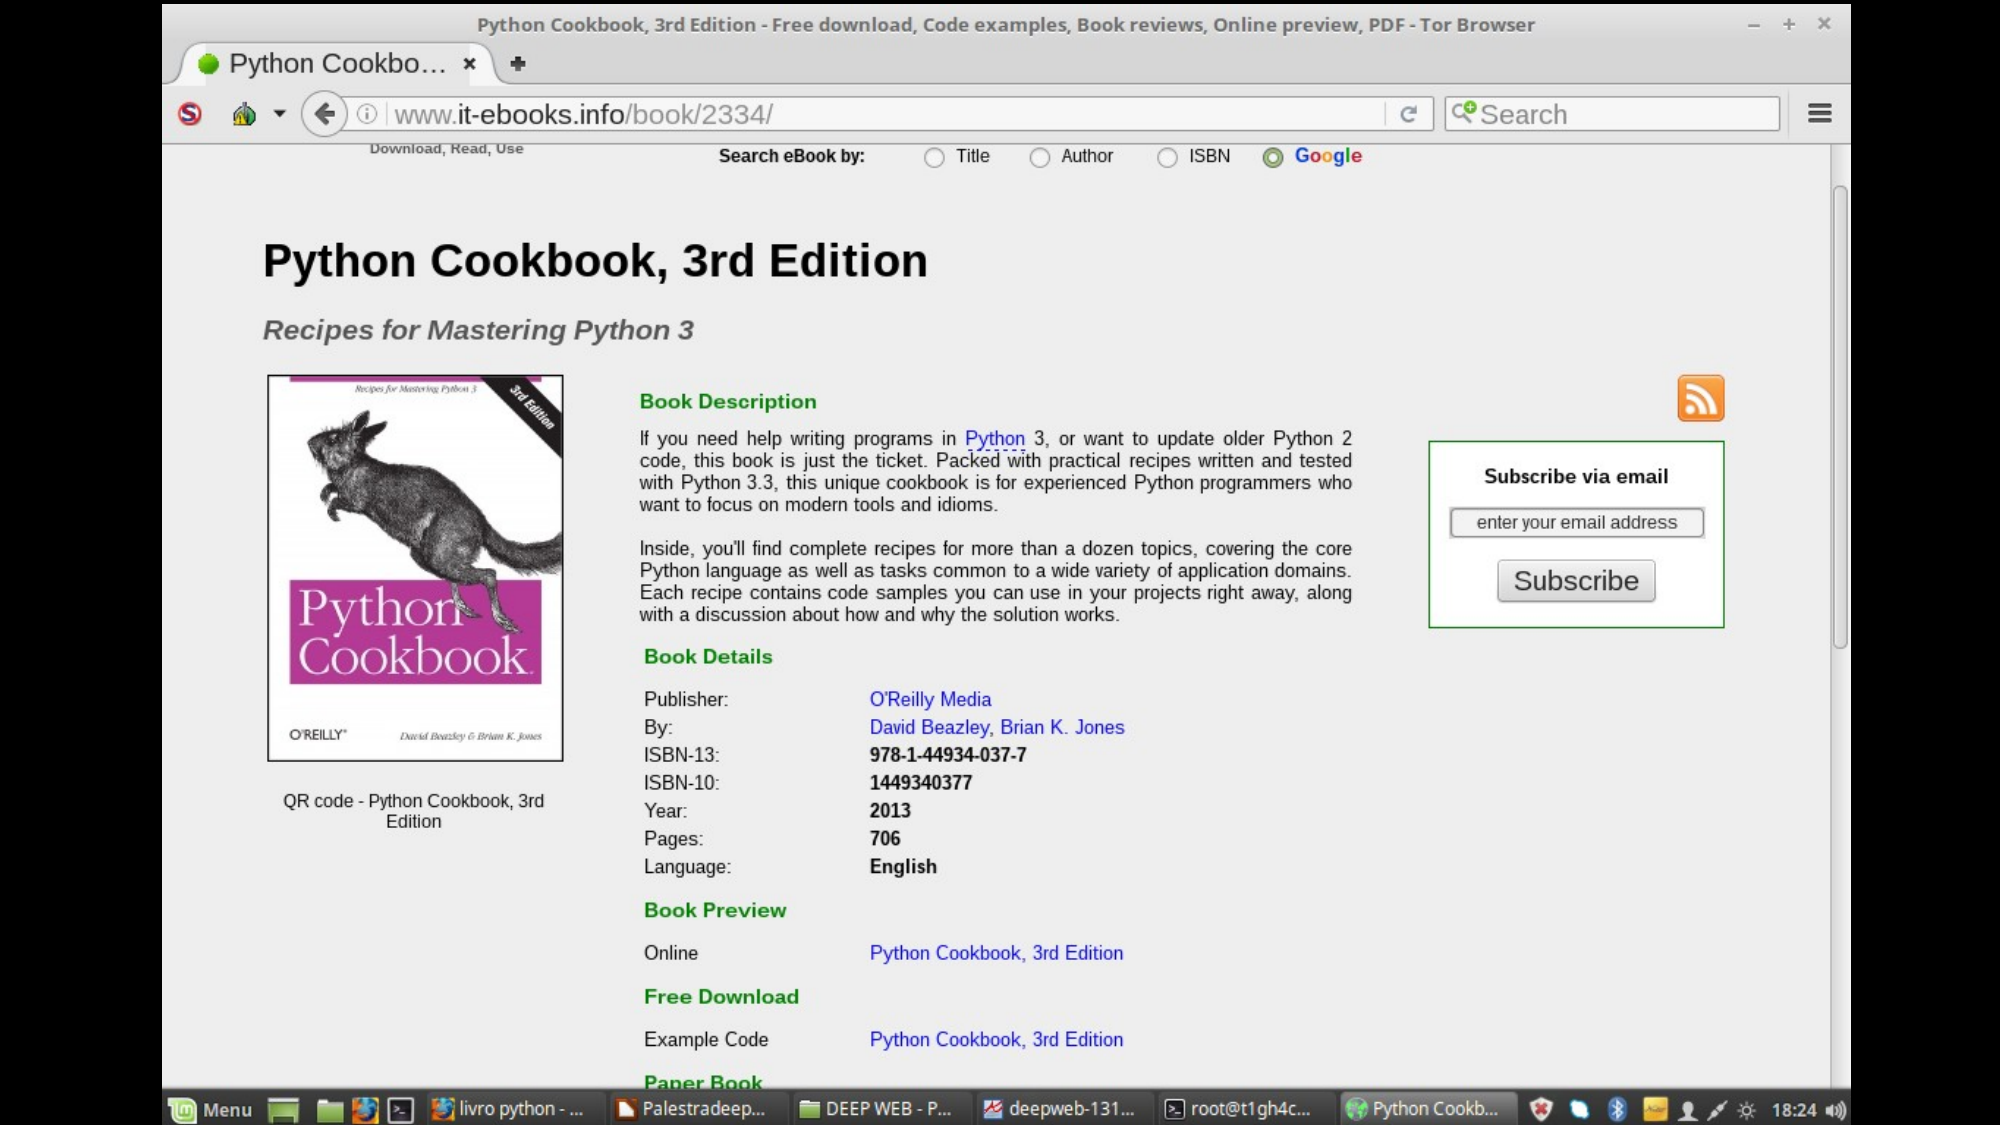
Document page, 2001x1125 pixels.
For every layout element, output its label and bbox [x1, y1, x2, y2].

picture [162, 4, 1851, 1125]
